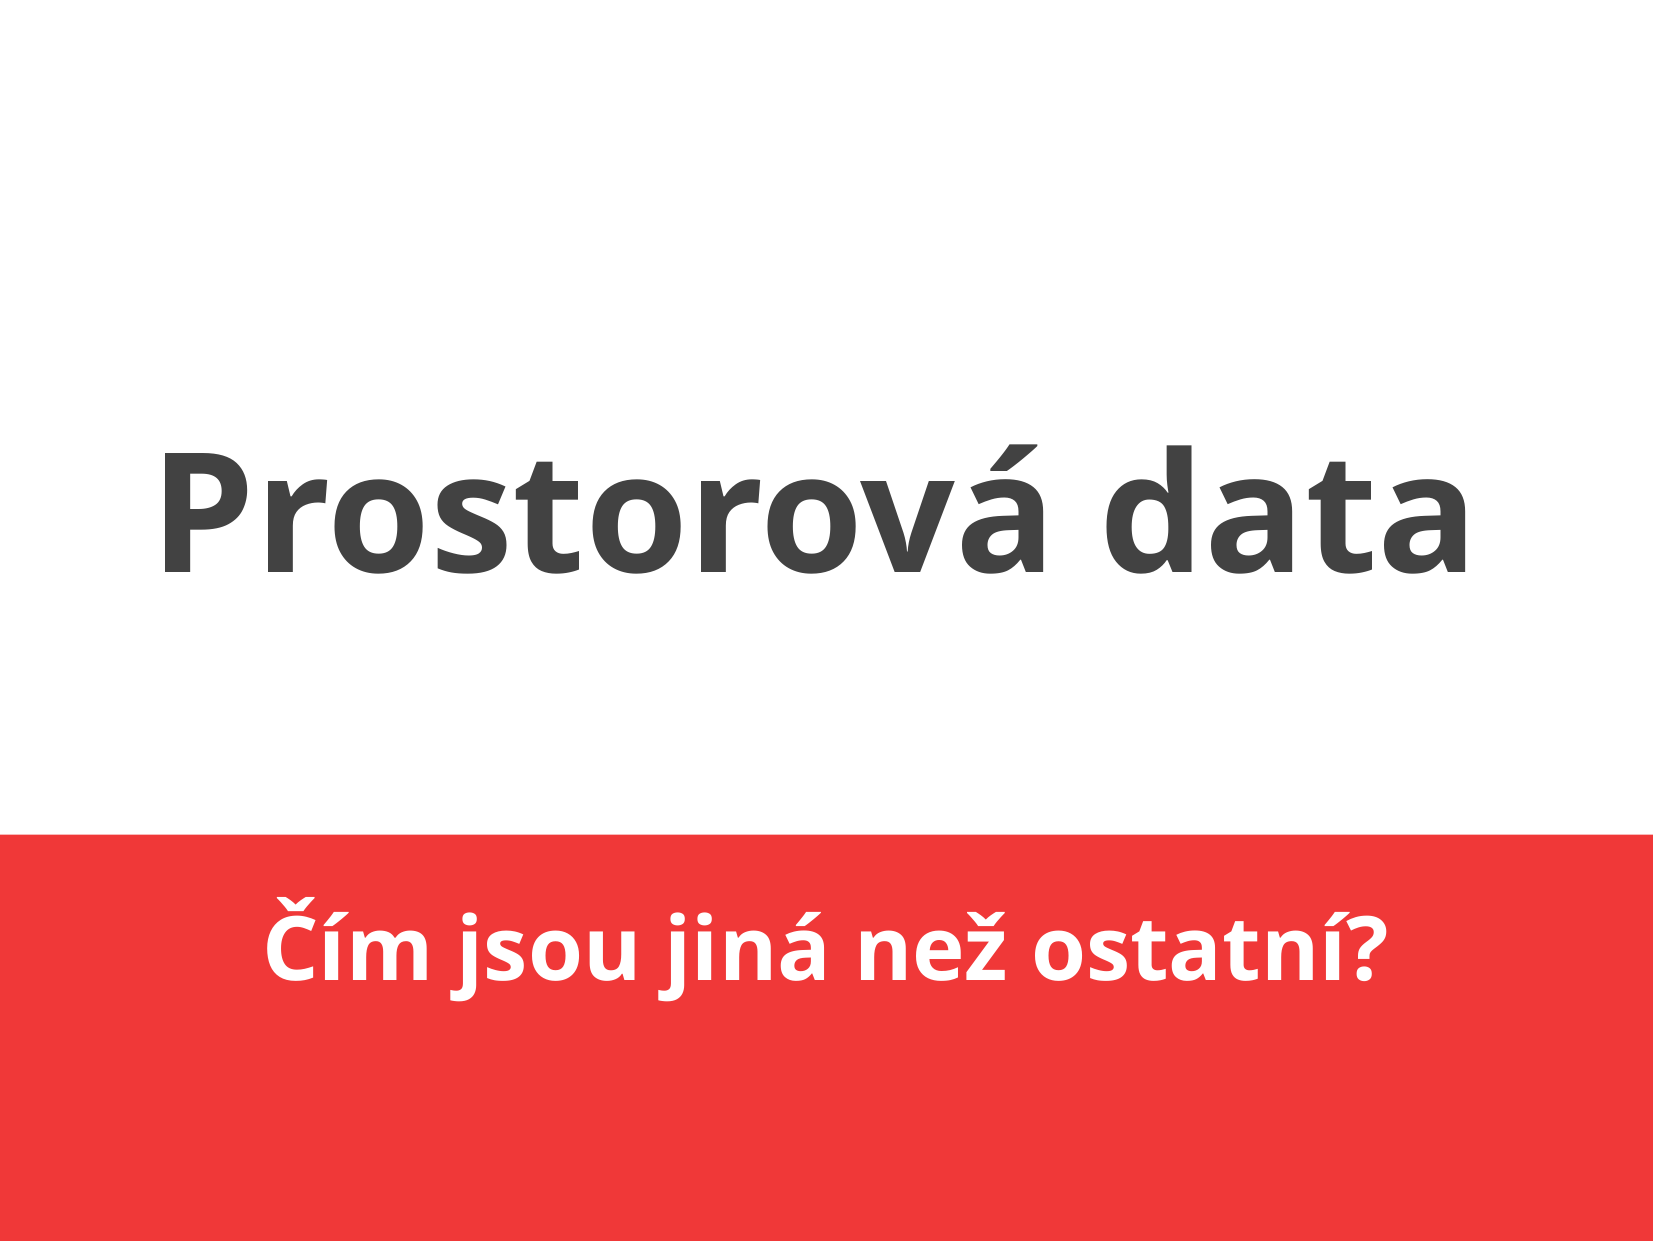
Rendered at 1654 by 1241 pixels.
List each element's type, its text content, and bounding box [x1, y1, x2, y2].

title Prostorová data [70, 425, 1559, 817]
subtitle Čím jsou jiná než ostatní? [82, 881, 1571, 1010]
